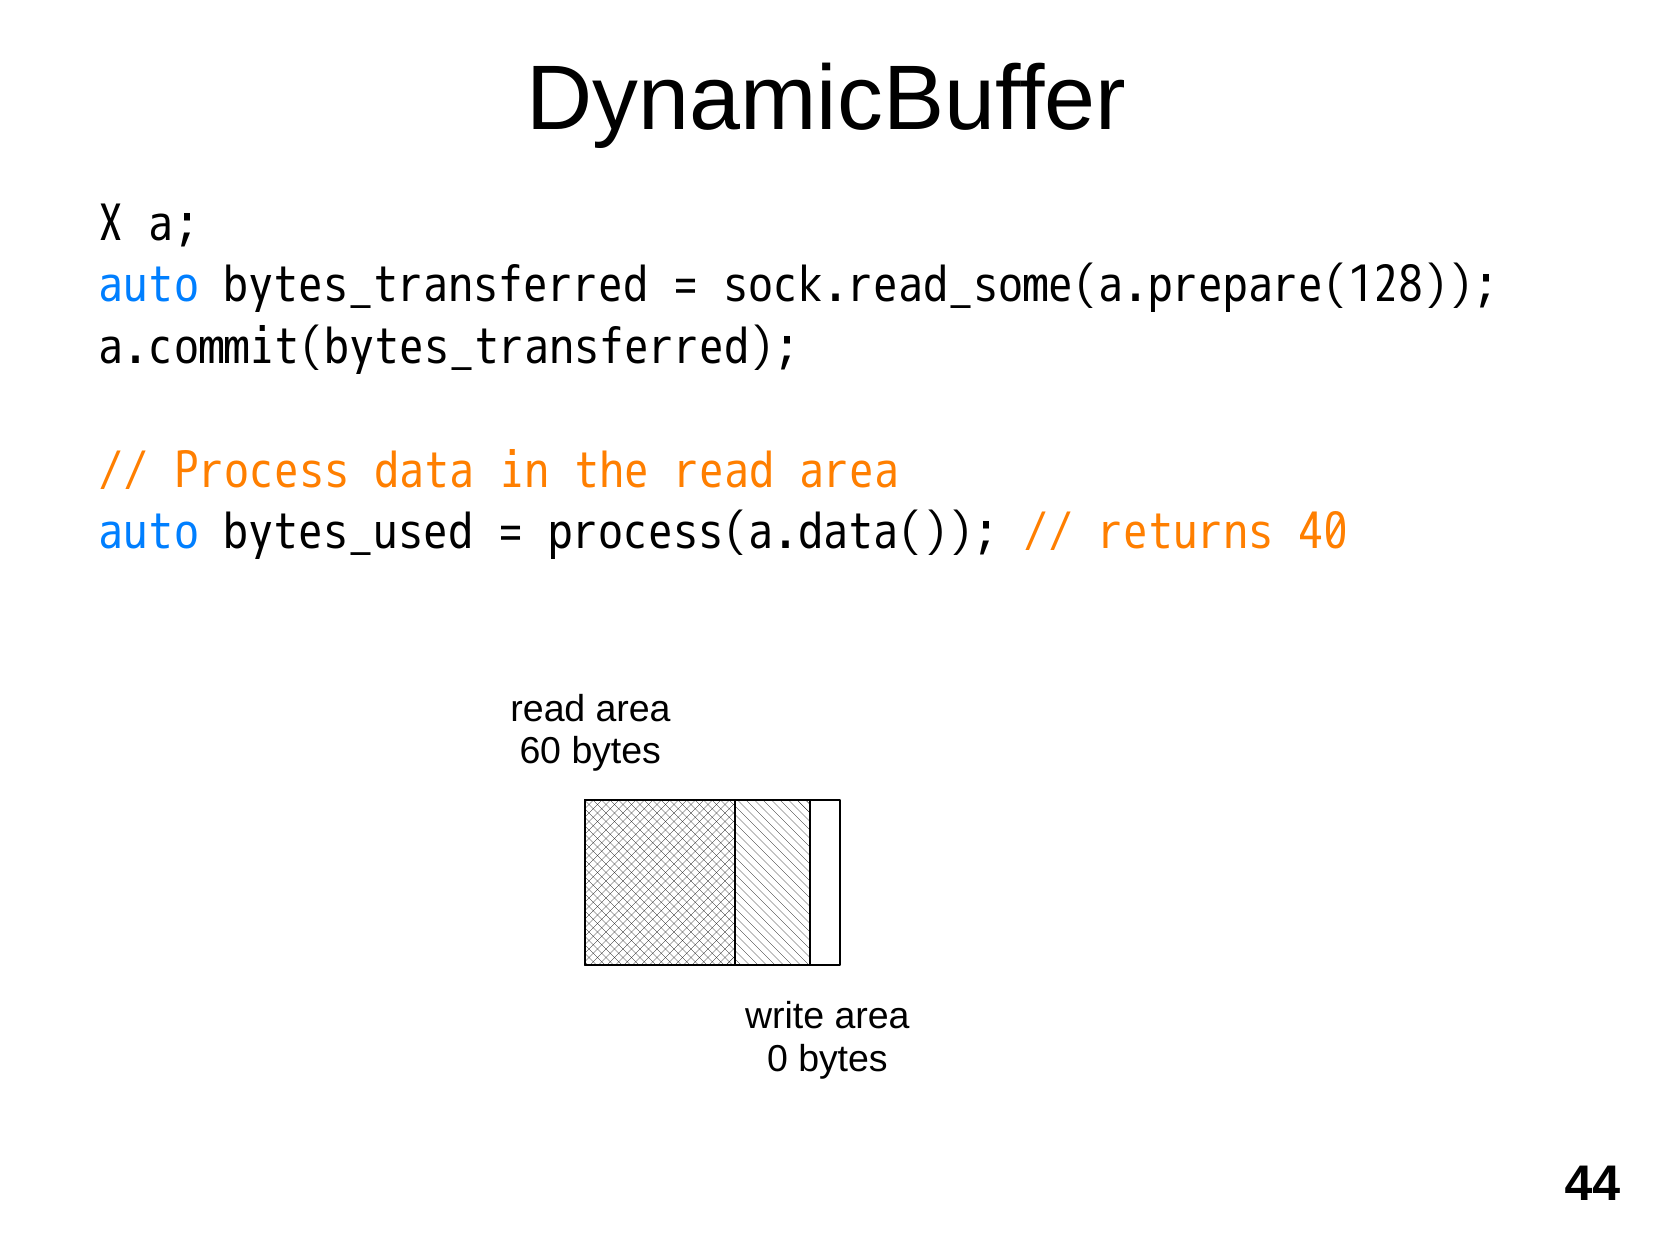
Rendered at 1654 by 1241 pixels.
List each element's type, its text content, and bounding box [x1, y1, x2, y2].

text_box X a; auto bytes_transferred = sock.read_some(a.prepare(128)); a.commit(bytes_transferred); // Process data in the read area auto bytes_used = process(a.data()); // returns 40 [84, 190, 1570, 568]
text_box [584, 800, 841, 966]
text_box write area 0 bytes [730, 987, 925, 1086]
text_box read area 60 bytes [495, 680, 686, 779]
title DynamicBuffer [82, 15, 1571, 181]
